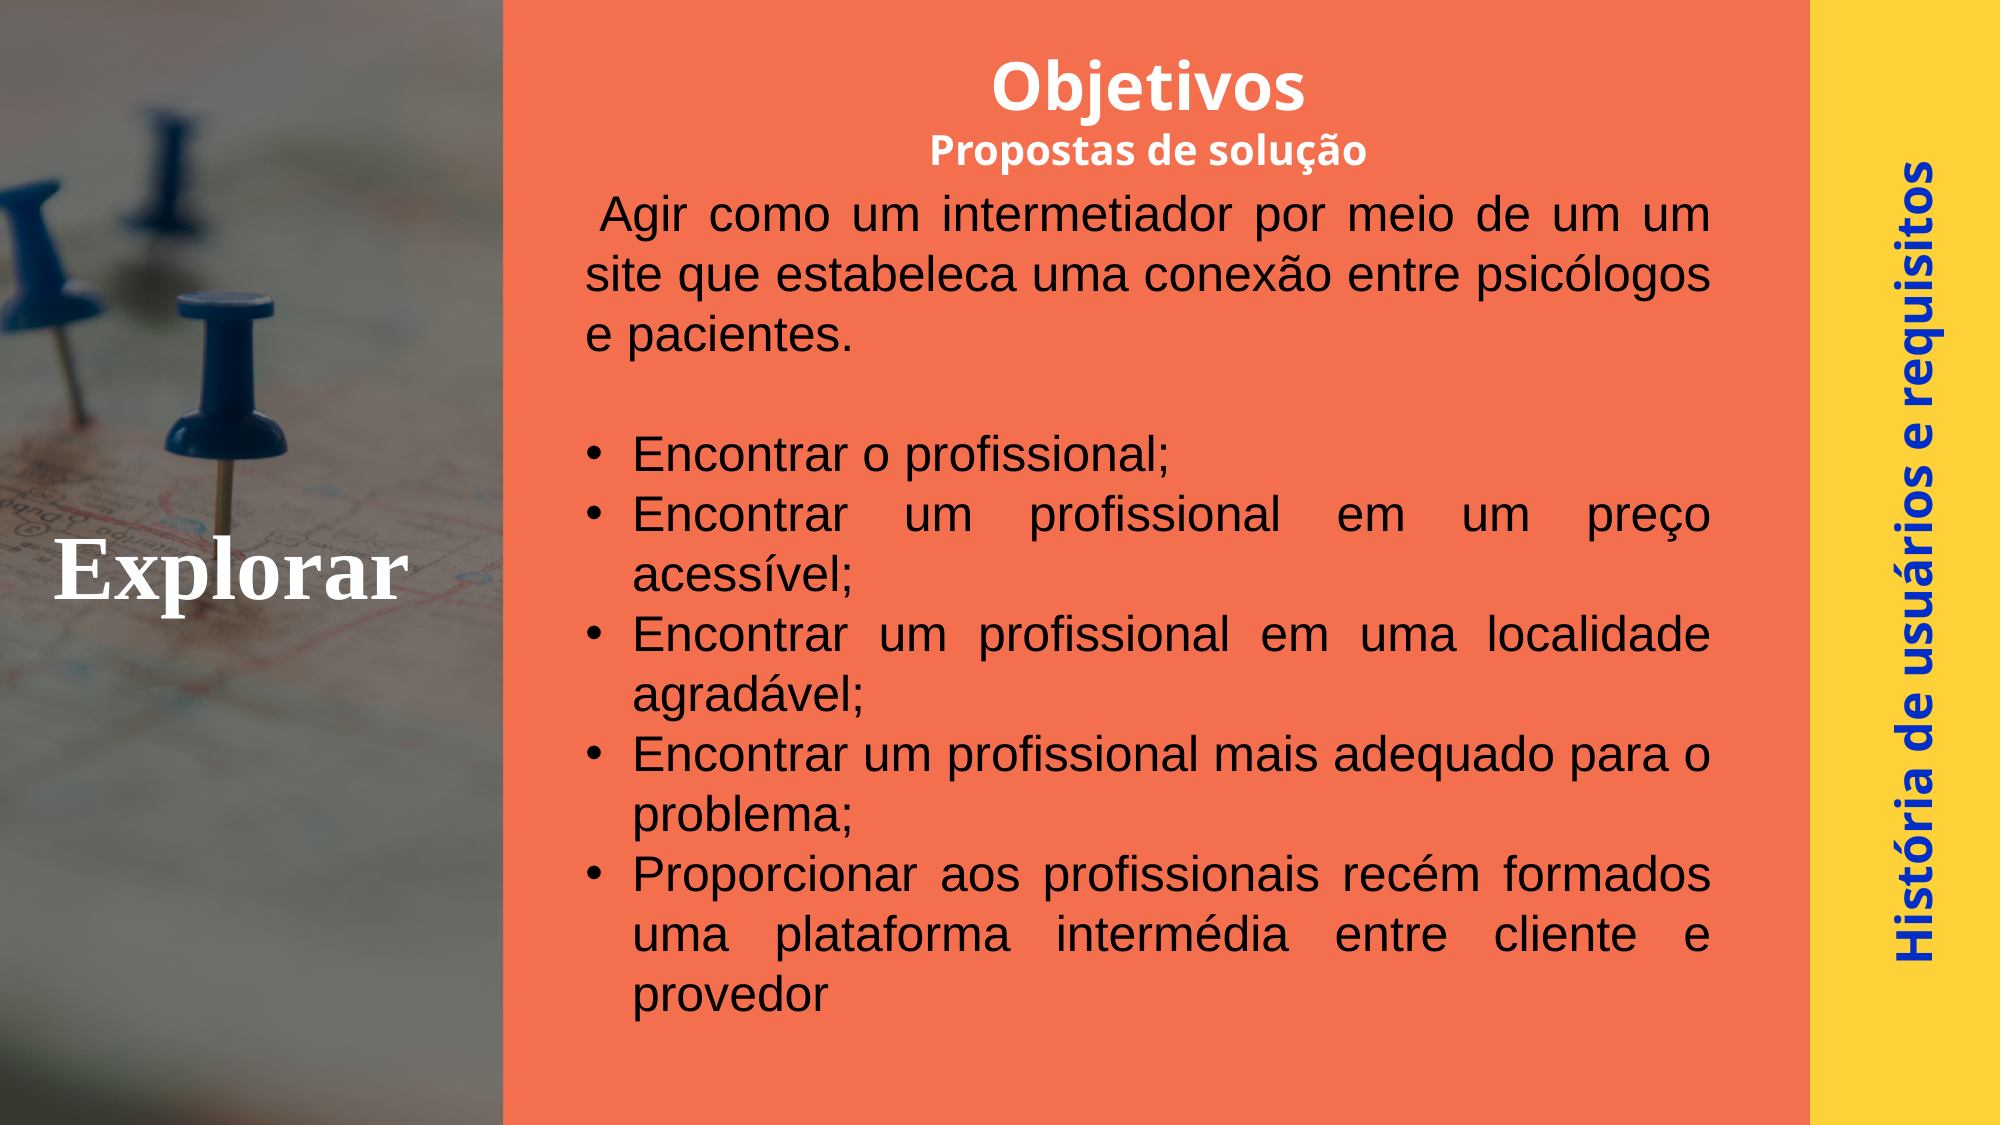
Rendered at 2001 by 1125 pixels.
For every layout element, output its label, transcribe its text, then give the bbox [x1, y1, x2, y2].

text_box Agir como um intermetiador por meio de um um site que estabeleca uma conexão entre psicólogos e pacientes. Encontrar o profissional; Encontrar um profissional em um preço acessível; Encontrar um profissional em uma localidade agradável; Encontrar um profissional mais adequado para o problema; Proporcionar aos profissionais recém formados uma plataforma intermédia entre cliente e provedor [570, 174, 1727, 1075]
text_box [504, 0, 2000, 1125]
picture [0, 0, 504, 1125]
text_box História de usuários e requisitos [1875, 117, 1951, 1009]
text_box Explorar [22, 500, 441, 626]
text_box Objetivos Propostas de solução [746, 35, 1551, 174]
